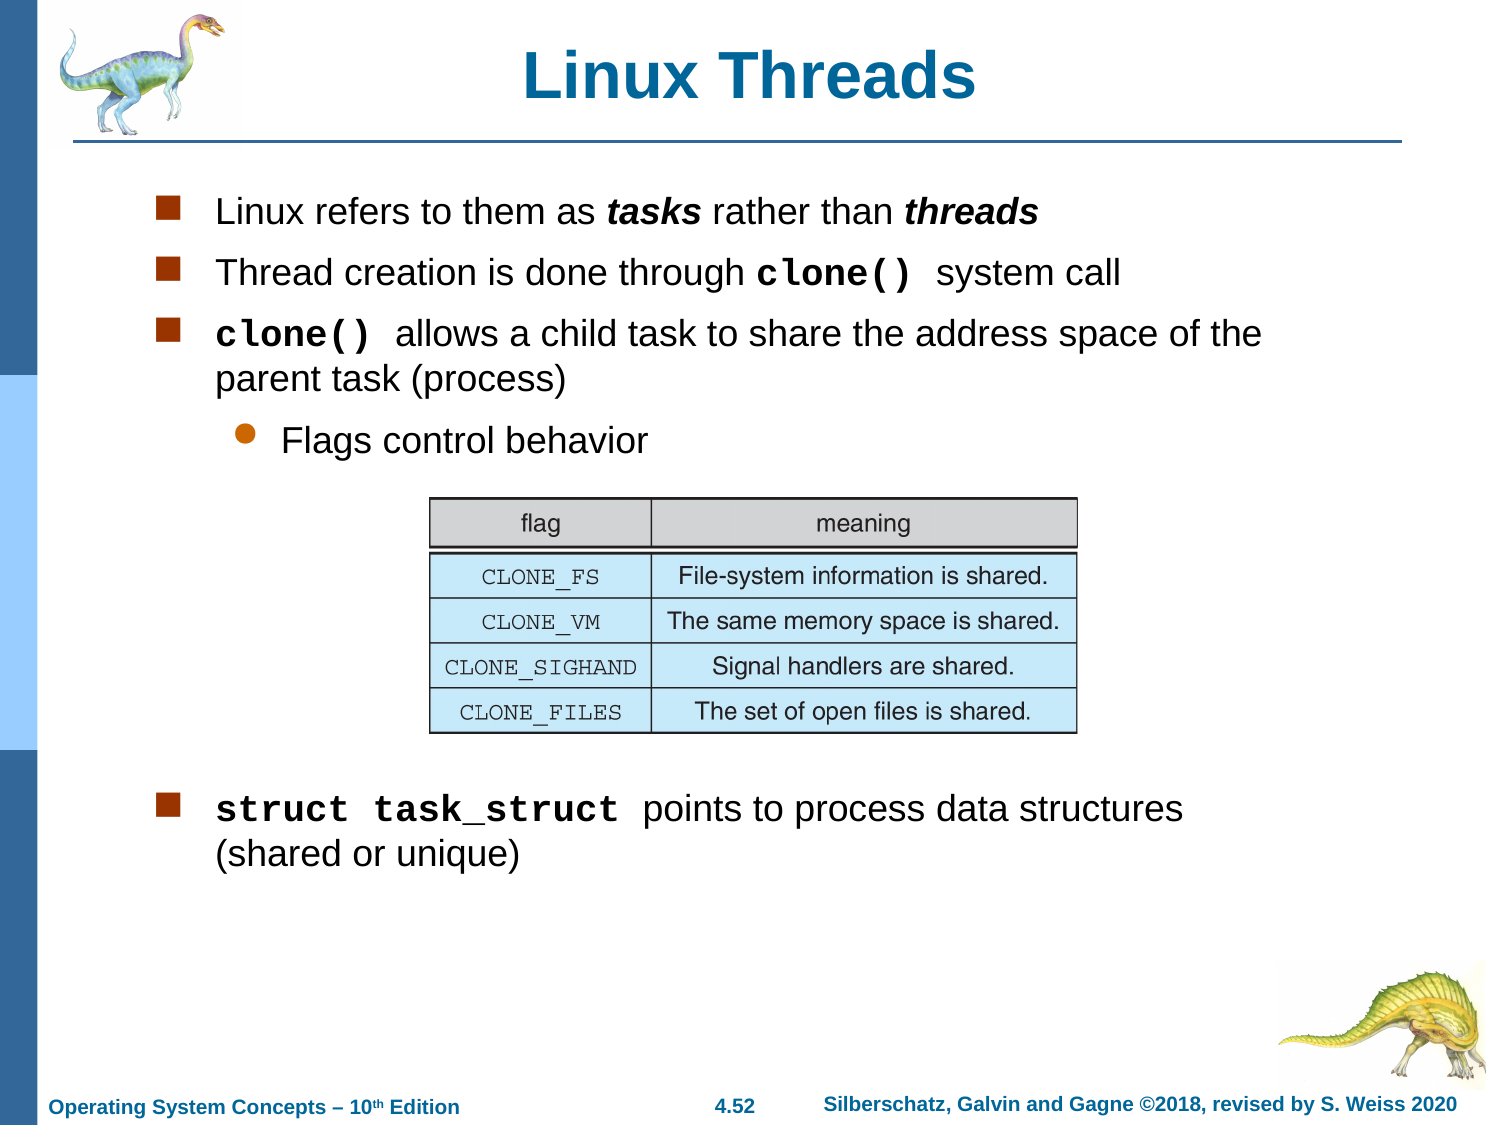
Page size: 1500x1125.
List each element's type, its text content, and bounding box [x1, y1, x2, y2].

title Linux Threads [75, 24, 1426, 120]
picture [429, 497, 1078, 734]
picture [1140, 1096, 1148, 1101]
list Linux refers to them as tasks rather than threads Thread creation is done through clone() system call clone() allows a child task to share the address space of the parent task (process) Flags control behavior struct task_struct points to process data structures (shared or unique) [143, 179, 1321, 917]
picture [46, 0, 243, 149]
picture [1275, 959, 1486, 1090]
